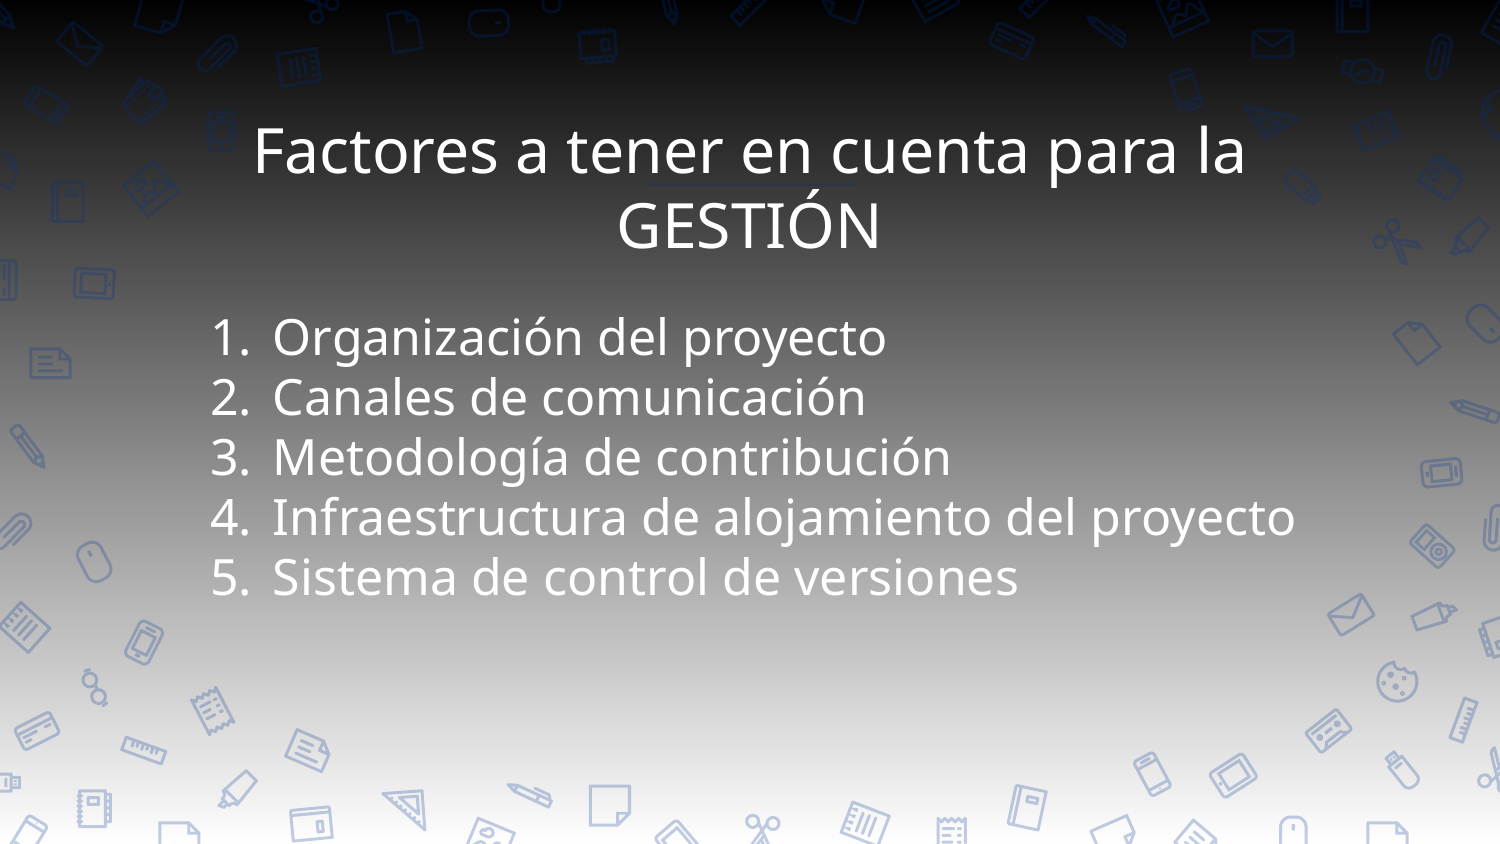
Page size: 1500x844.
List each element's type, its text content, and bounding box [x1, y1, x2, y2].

title Factores a tener en cuenta para la GESTIÓN [112, 153, 1388, 276]
list Organización del proyecto Canales de comunicación Metodología de contribución Infraestructura de alojamiento del proyecto Sistema de control de versiones [182, 290, 1318, 833]
